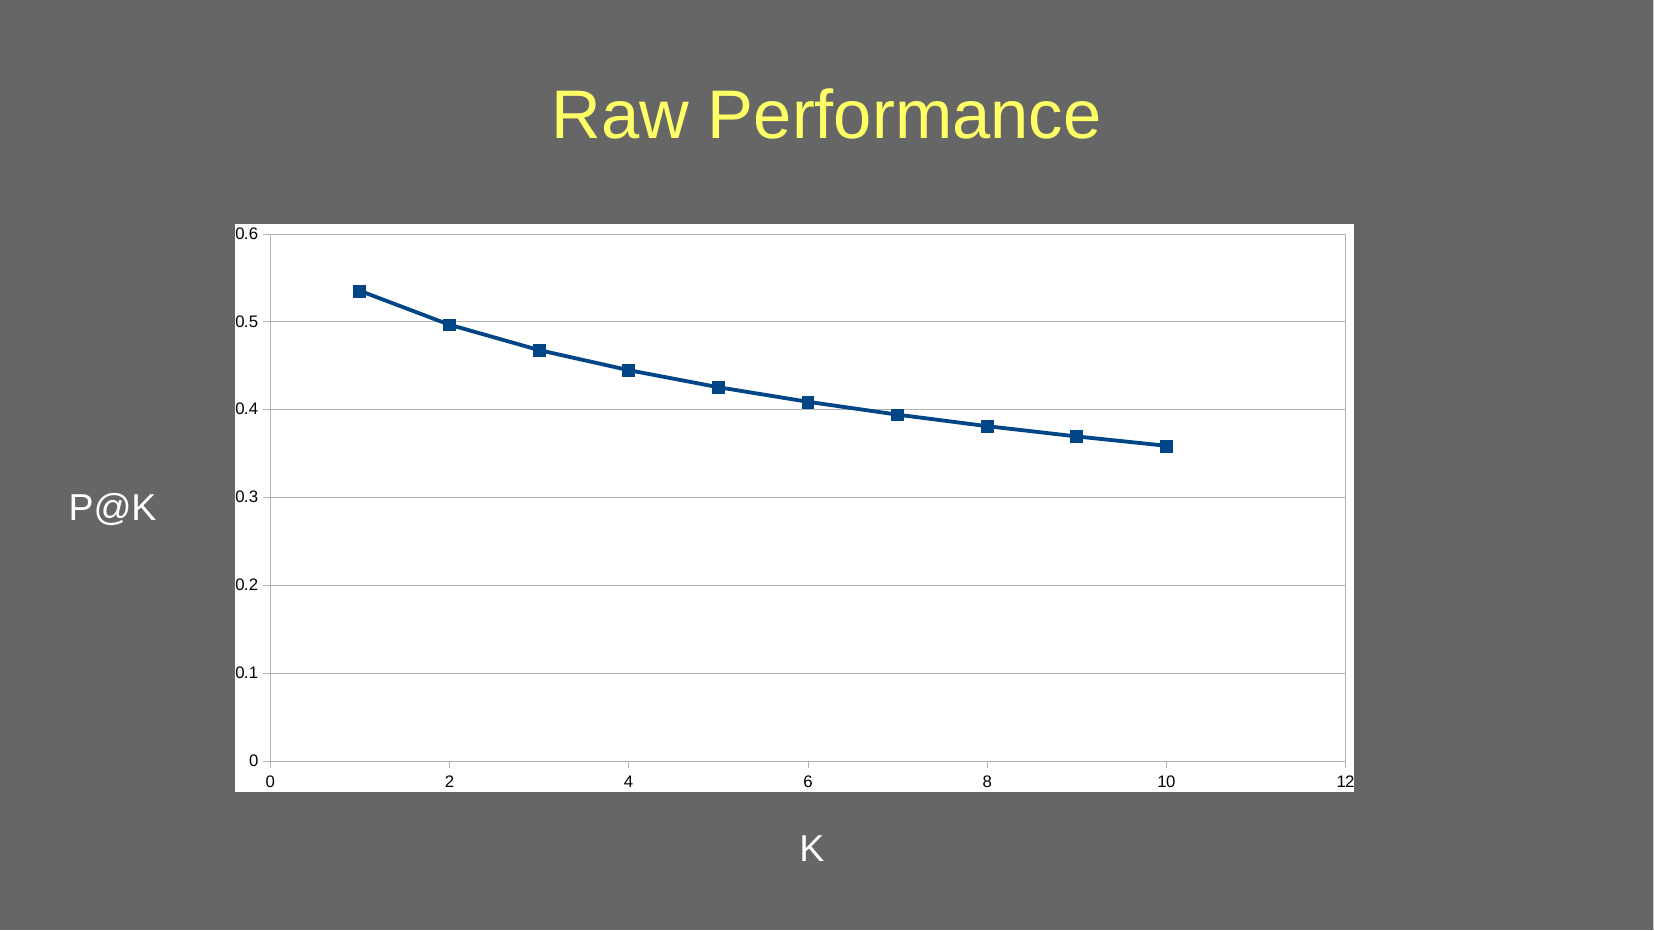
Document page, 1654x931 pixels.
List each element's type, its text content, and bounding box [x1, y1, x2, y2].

text_box K [790, 819, 815, 890]
text_box P@K [53, 478, 174, 536]
title Raw Performance [82, 36, 1571, 193]
picture [235, 224, 1355, 792]
